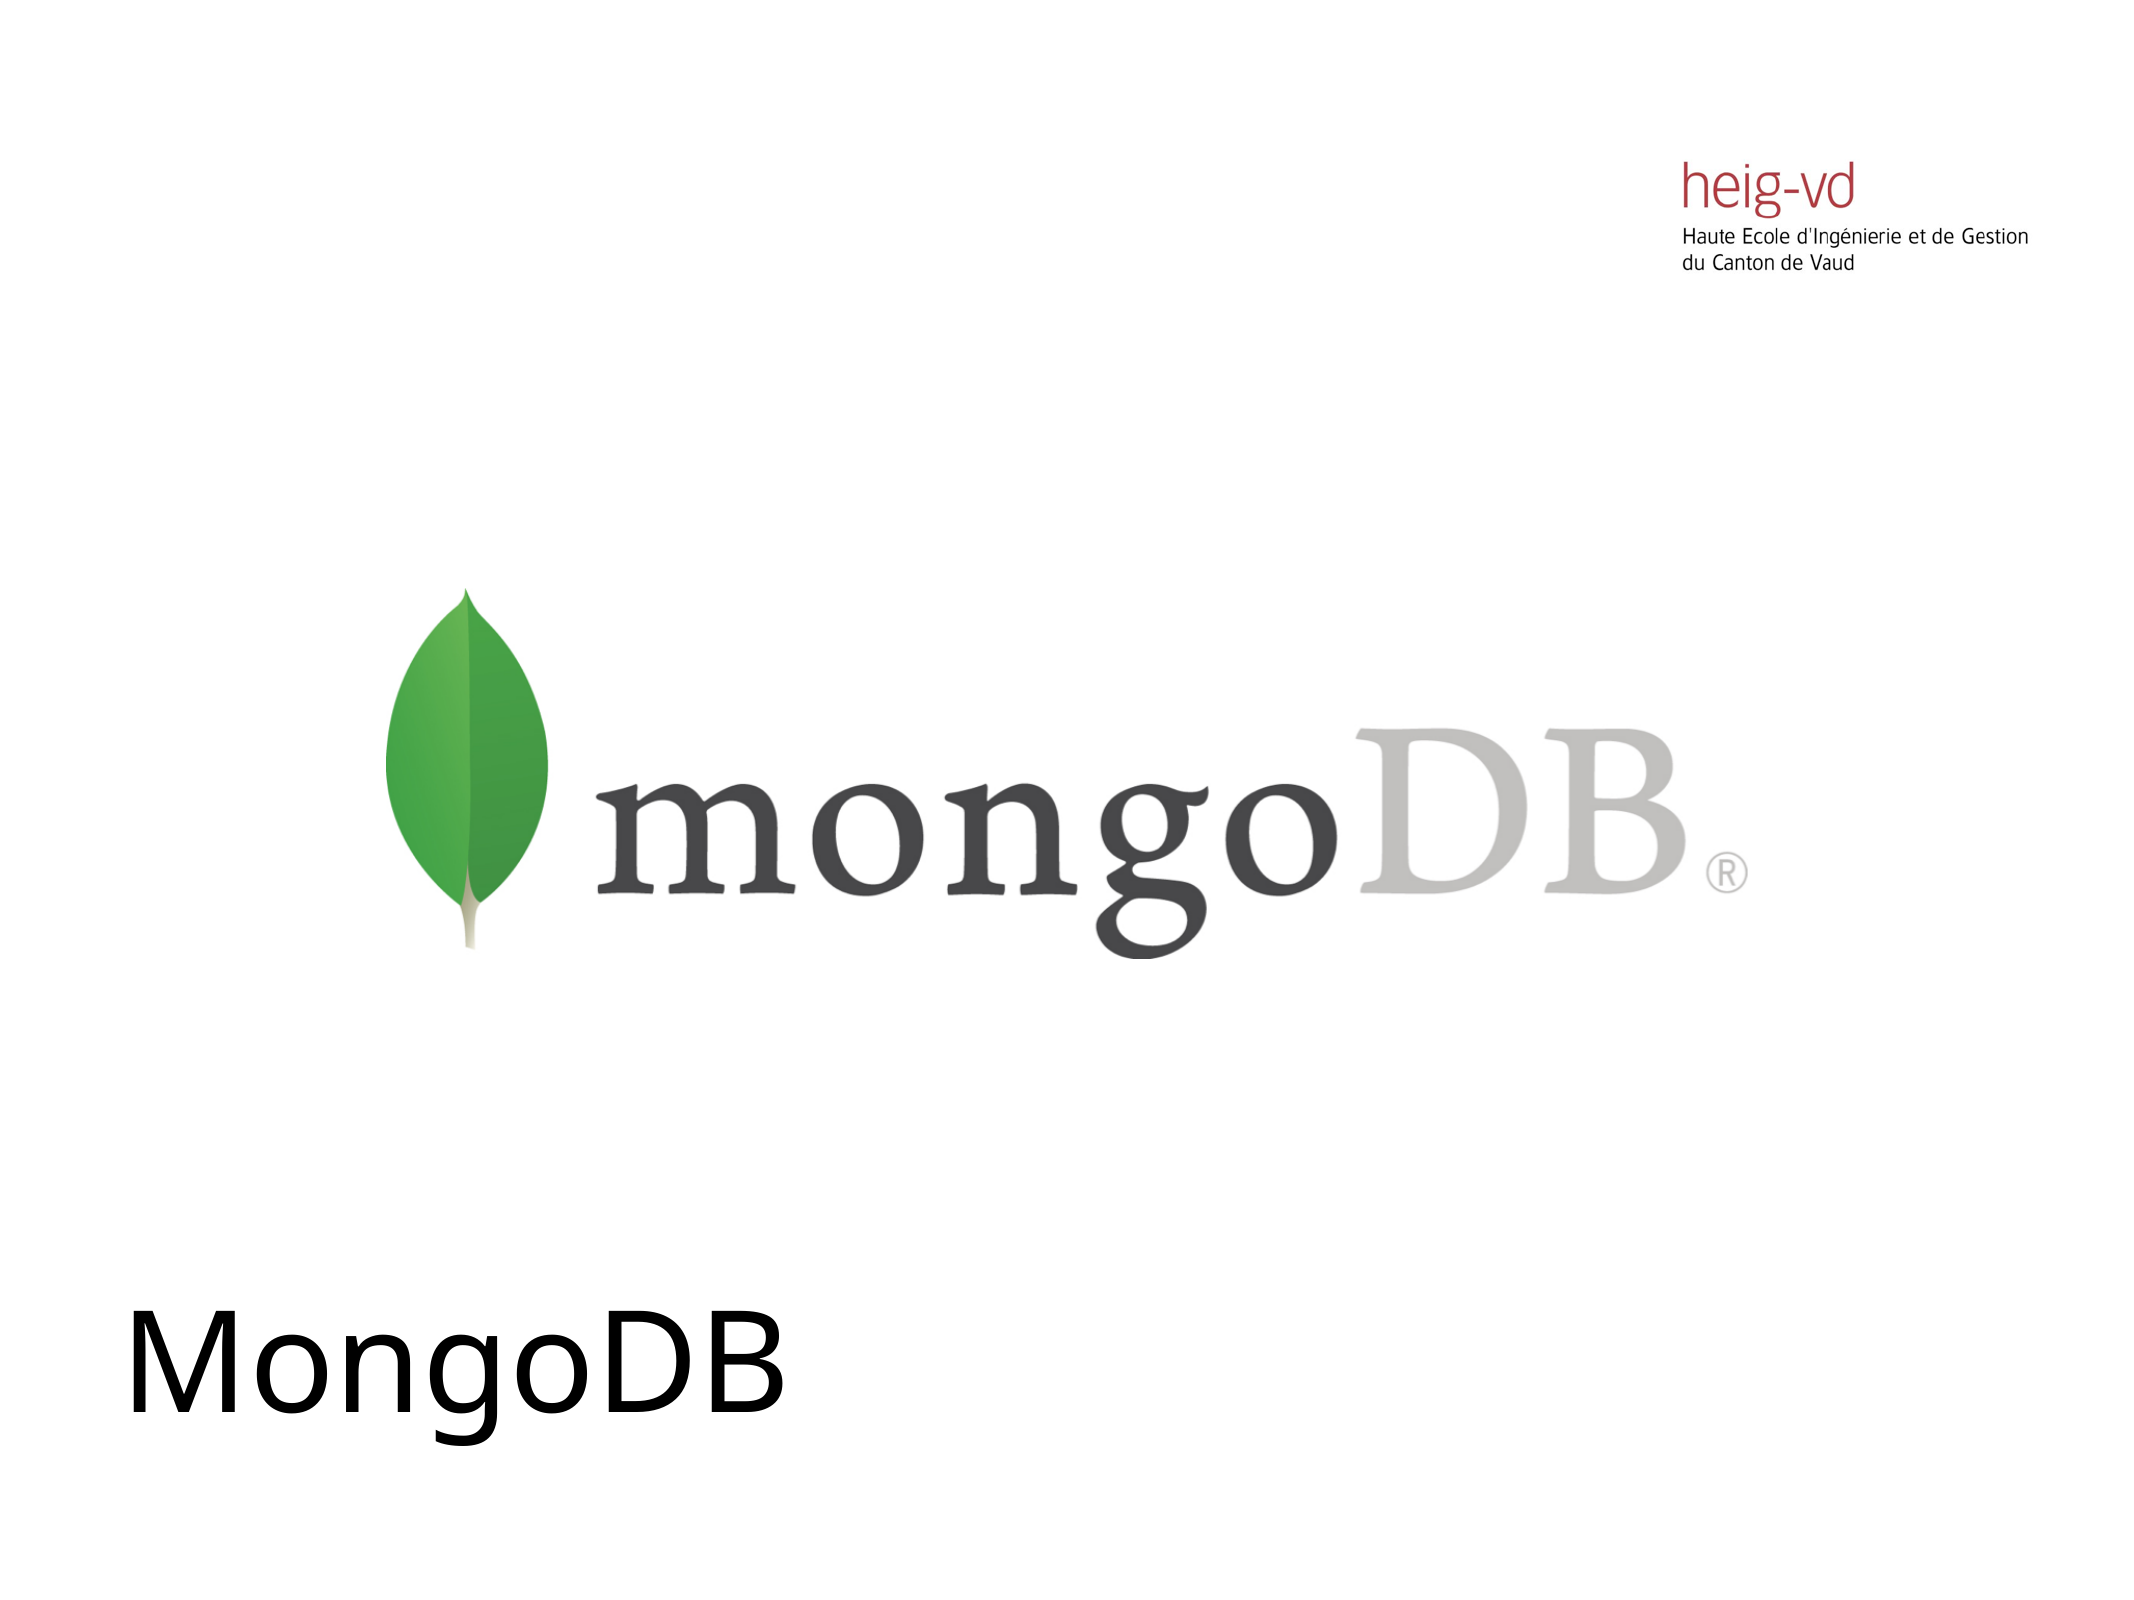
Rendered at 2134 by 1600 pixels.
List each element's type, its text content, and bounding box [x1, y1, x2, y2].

picture [386, 588, 1748, 959]
text_box MongoDB [112, 1262, 2054, 1449]
picture [1672, 149, 2036, 284]
